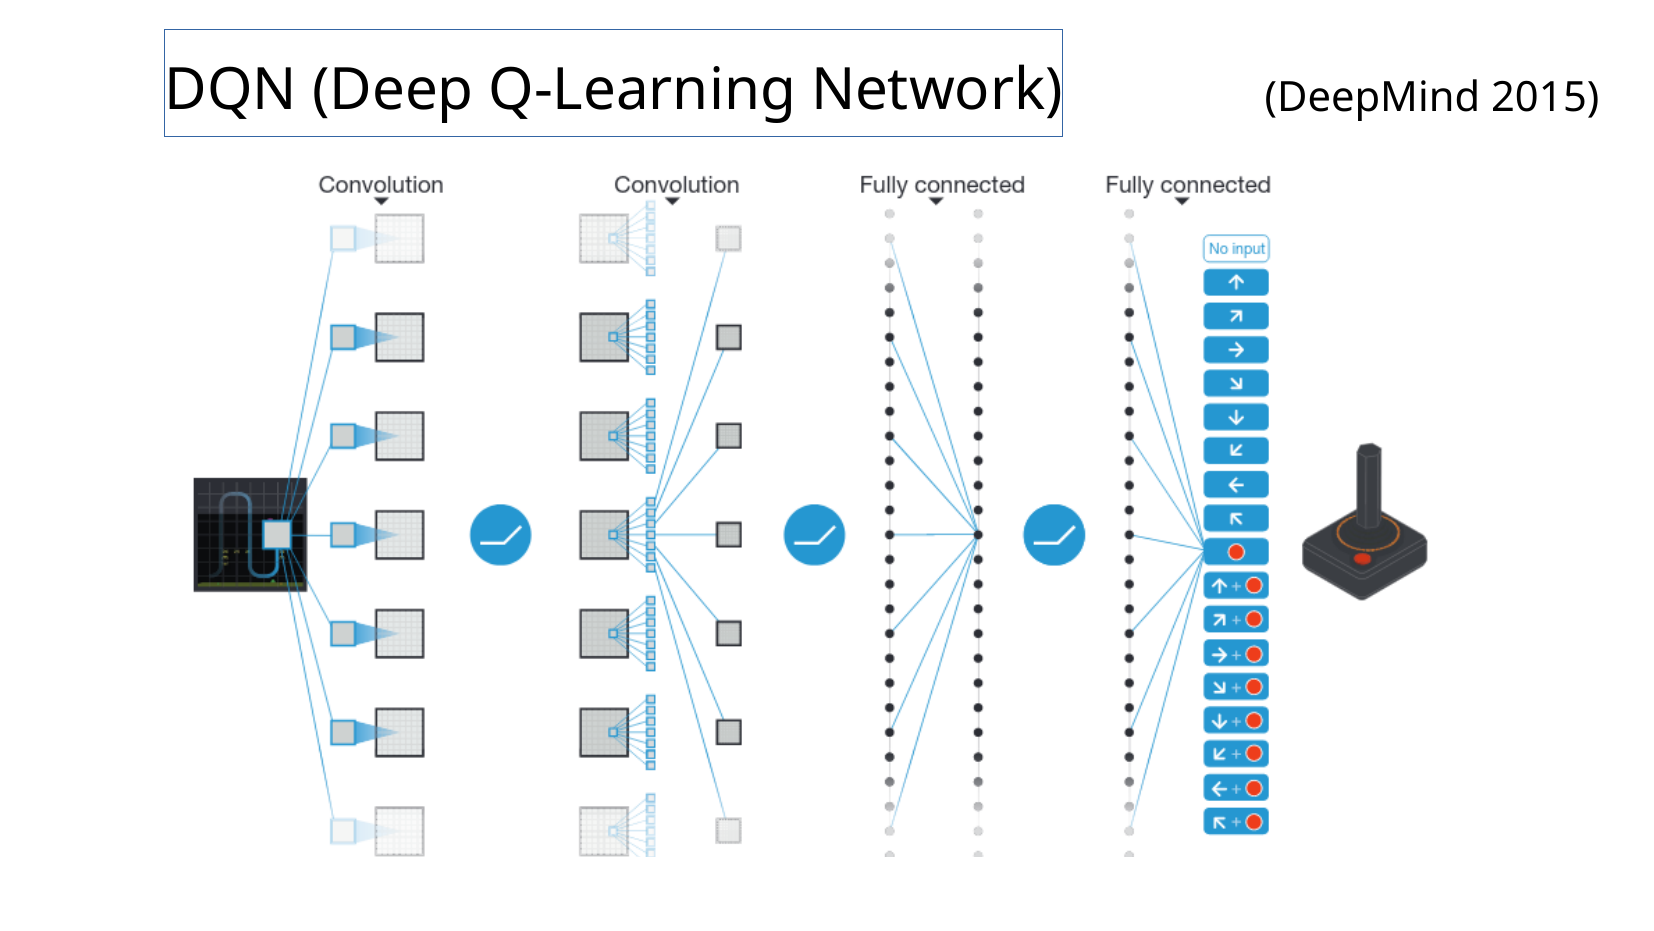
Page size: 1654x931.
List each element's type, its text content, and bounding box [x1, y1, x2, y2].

picture [176, 149, 1453, 857]
text_box (DeepMind 2015) [1240, 59, 1625, 145]
title DQN (Deep Q-Learning Network) [164, 29, 1063, 137]
